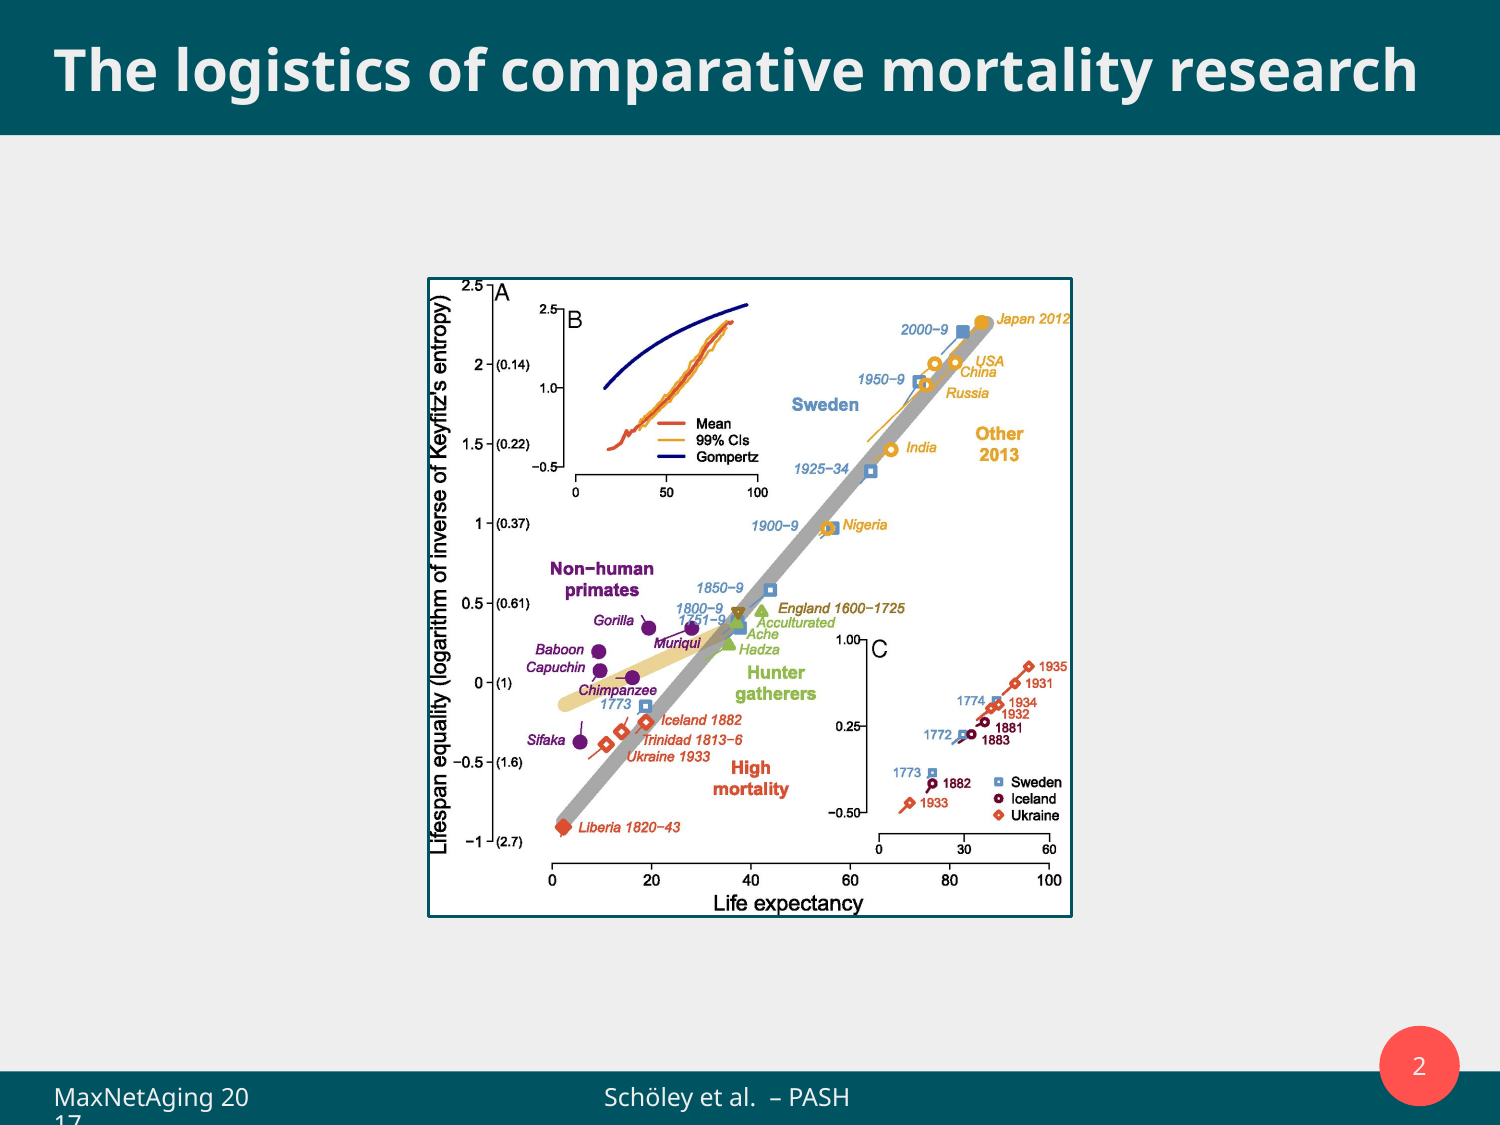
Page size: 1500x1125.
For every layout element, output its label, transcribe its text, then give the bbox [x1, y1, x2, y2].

title The logistics of comparative mortality research [53, 0, 1447, 141]
picture [430, 280, 1070, 916]
